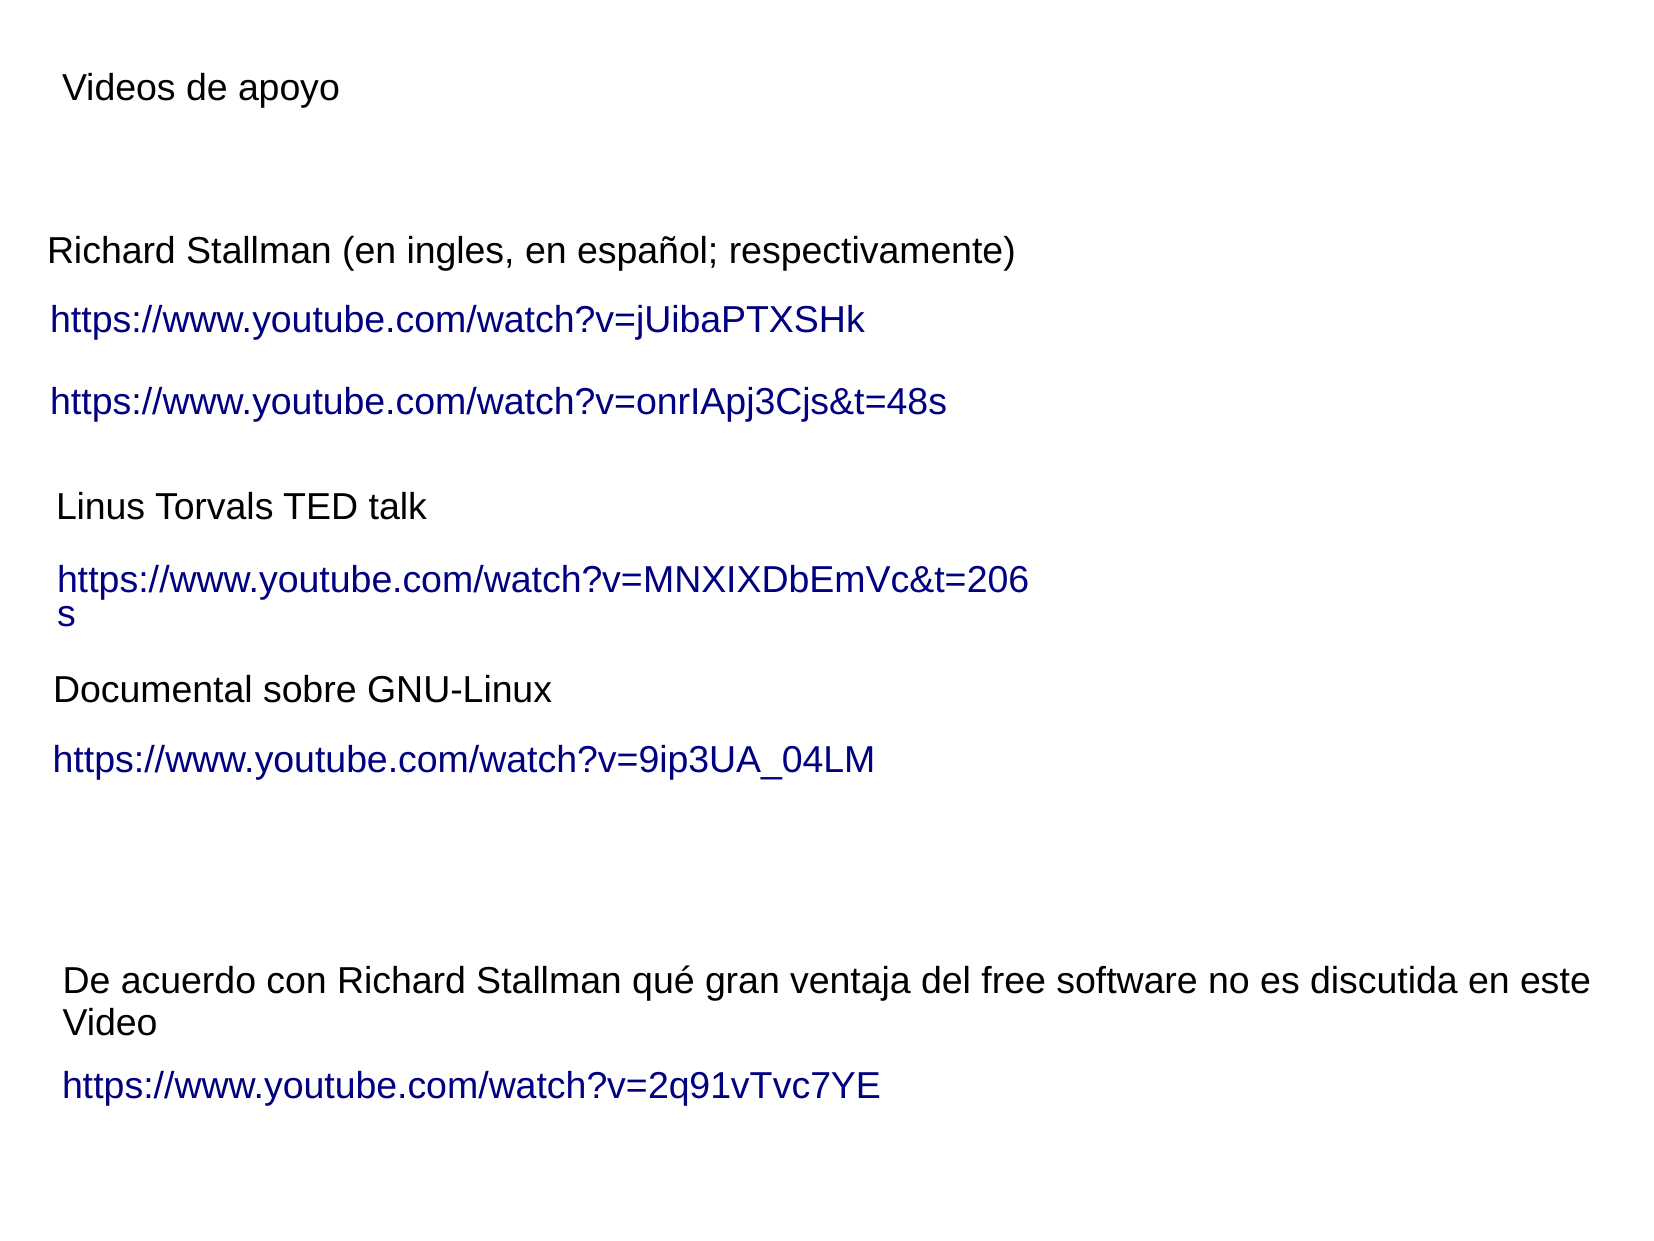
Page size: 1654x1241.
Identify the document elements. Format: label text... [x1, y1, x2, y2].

text_box Videos de apoyo [47, 59, 366, 116]
text_box https://www.youtube.com/watch?v=MNXIXDbEmVc&t=206s [42, 551, 1063, 609]
text_box De acuerdo con Richard Stallman qué gran ventaja del free software no es discutida en este Video [47, 952, 1607, 1052]
text_box Documental sobre GNU-Linux [38, 661, 567, 719]
text_box https://www.youtube.com/watch?v=2q91vTvc7YE [47, 1057, 1068, 1128]
text_box https://www.youtube.com/watch?v=onrIApj3Cjs&t=48s [35, 372, 1163, 443]
text_box Richard Stallman (en ingles, en español; respectivamente) [32, 221, 1031, 279]
text_box Linus Torvals TED talk [41, 478, 442, 536]
text_box https://www.youtube.com/watch?v=jUibaPTXSHk [35, 291, 1056, 362]
text_box https://www.youtube.com/watch?v=9ip3UA_04LM [38, 730, 1075, 801]
